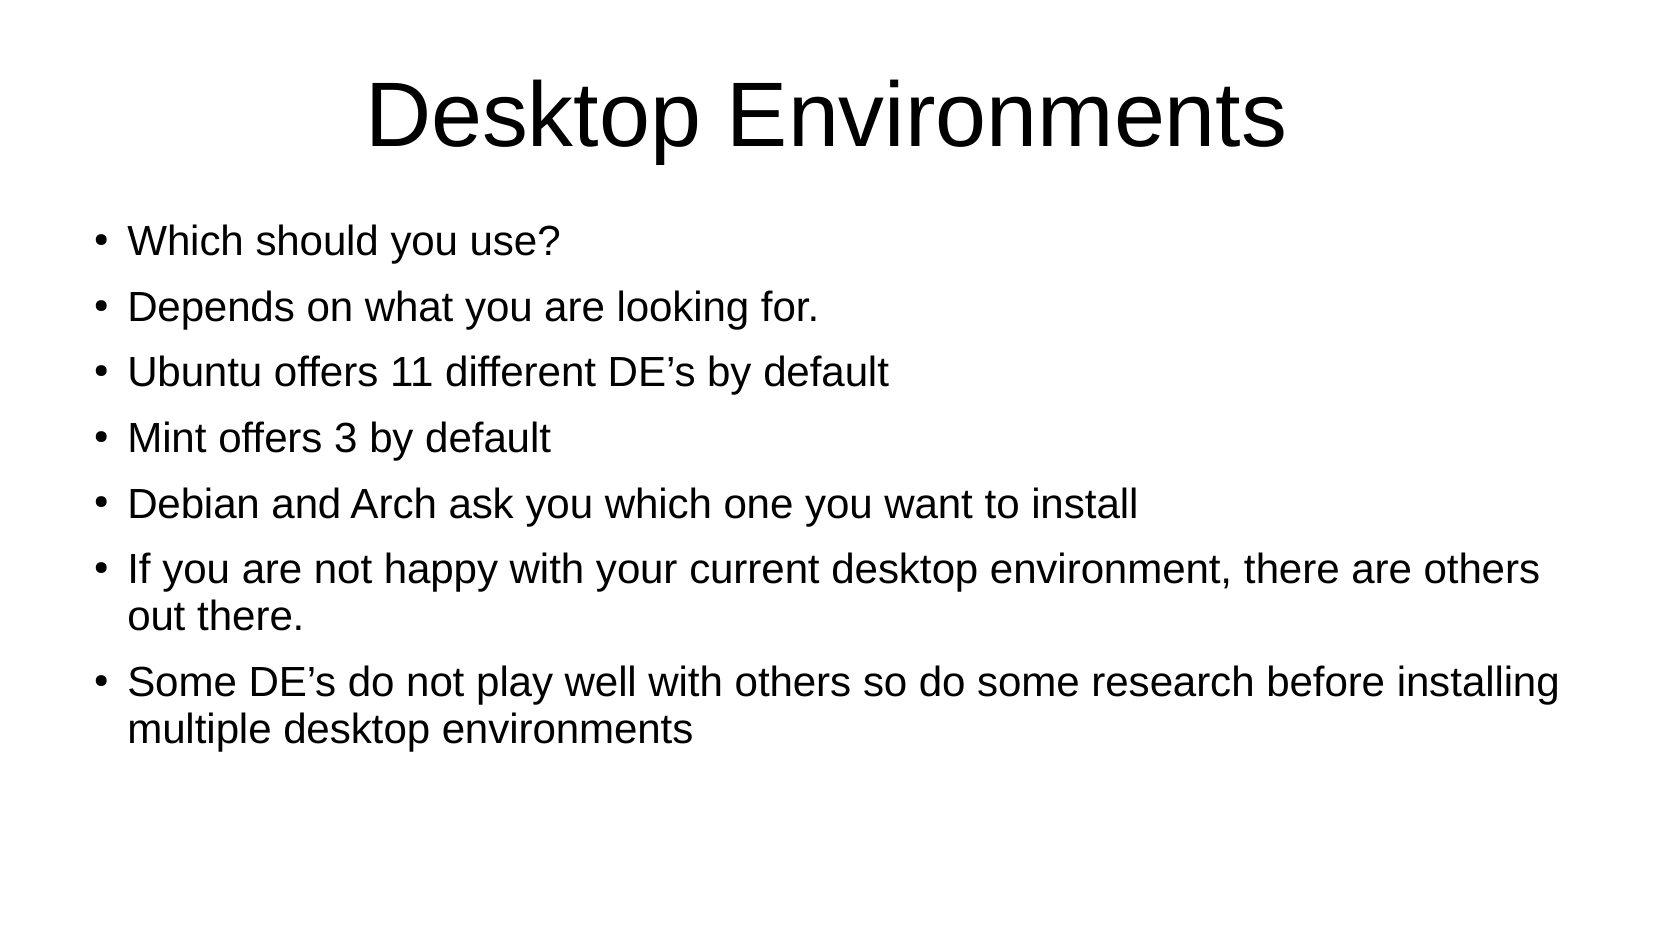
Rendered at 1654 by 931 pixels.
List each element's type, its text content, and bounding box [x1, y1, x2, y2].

list Which should you use? Depends on what you are looking for. Ubuntu offers 11 different DE’s by default Mint offers 3 by default Debian and Arch ask you which one you want to install If you are not happy with your current desktop environment, there are others out there. Some DE’s do not play well with others so do some research before installing multiple desktop environments [82, 217, 1571, 758]
title Desktop Environments [82, 37, 1571, 193]
